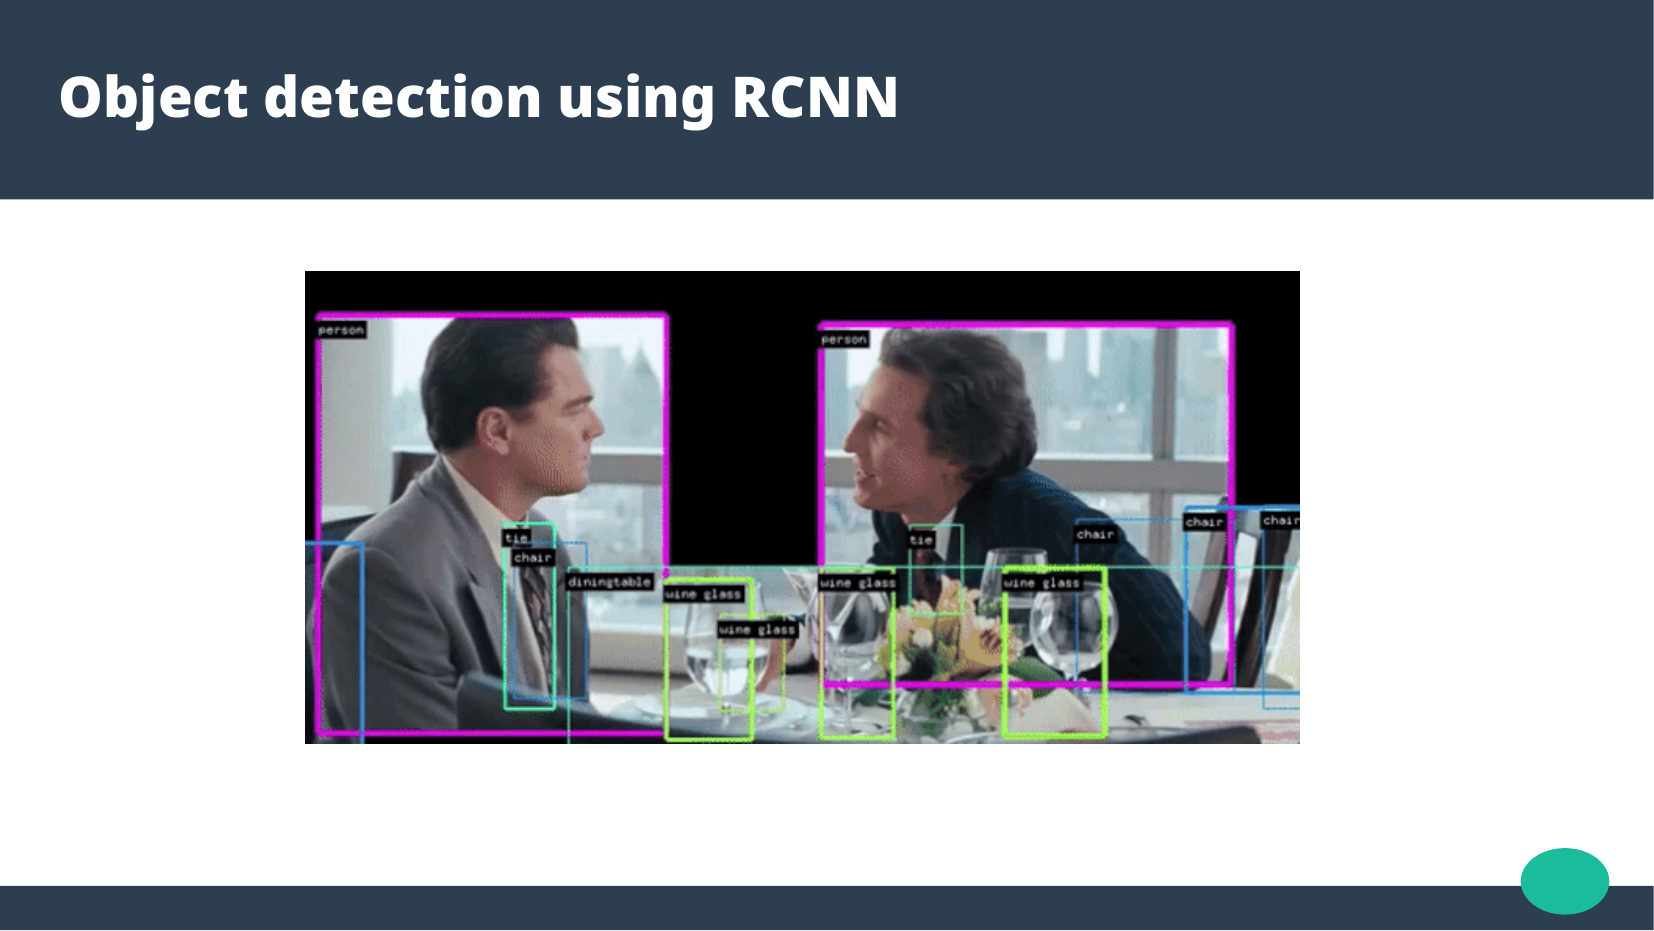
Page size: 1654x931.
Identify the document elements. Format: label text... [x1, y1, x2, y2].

picture [305, 271, 1300, 744]
title Object detection using RCNN [59, 37, 1595, 155]
